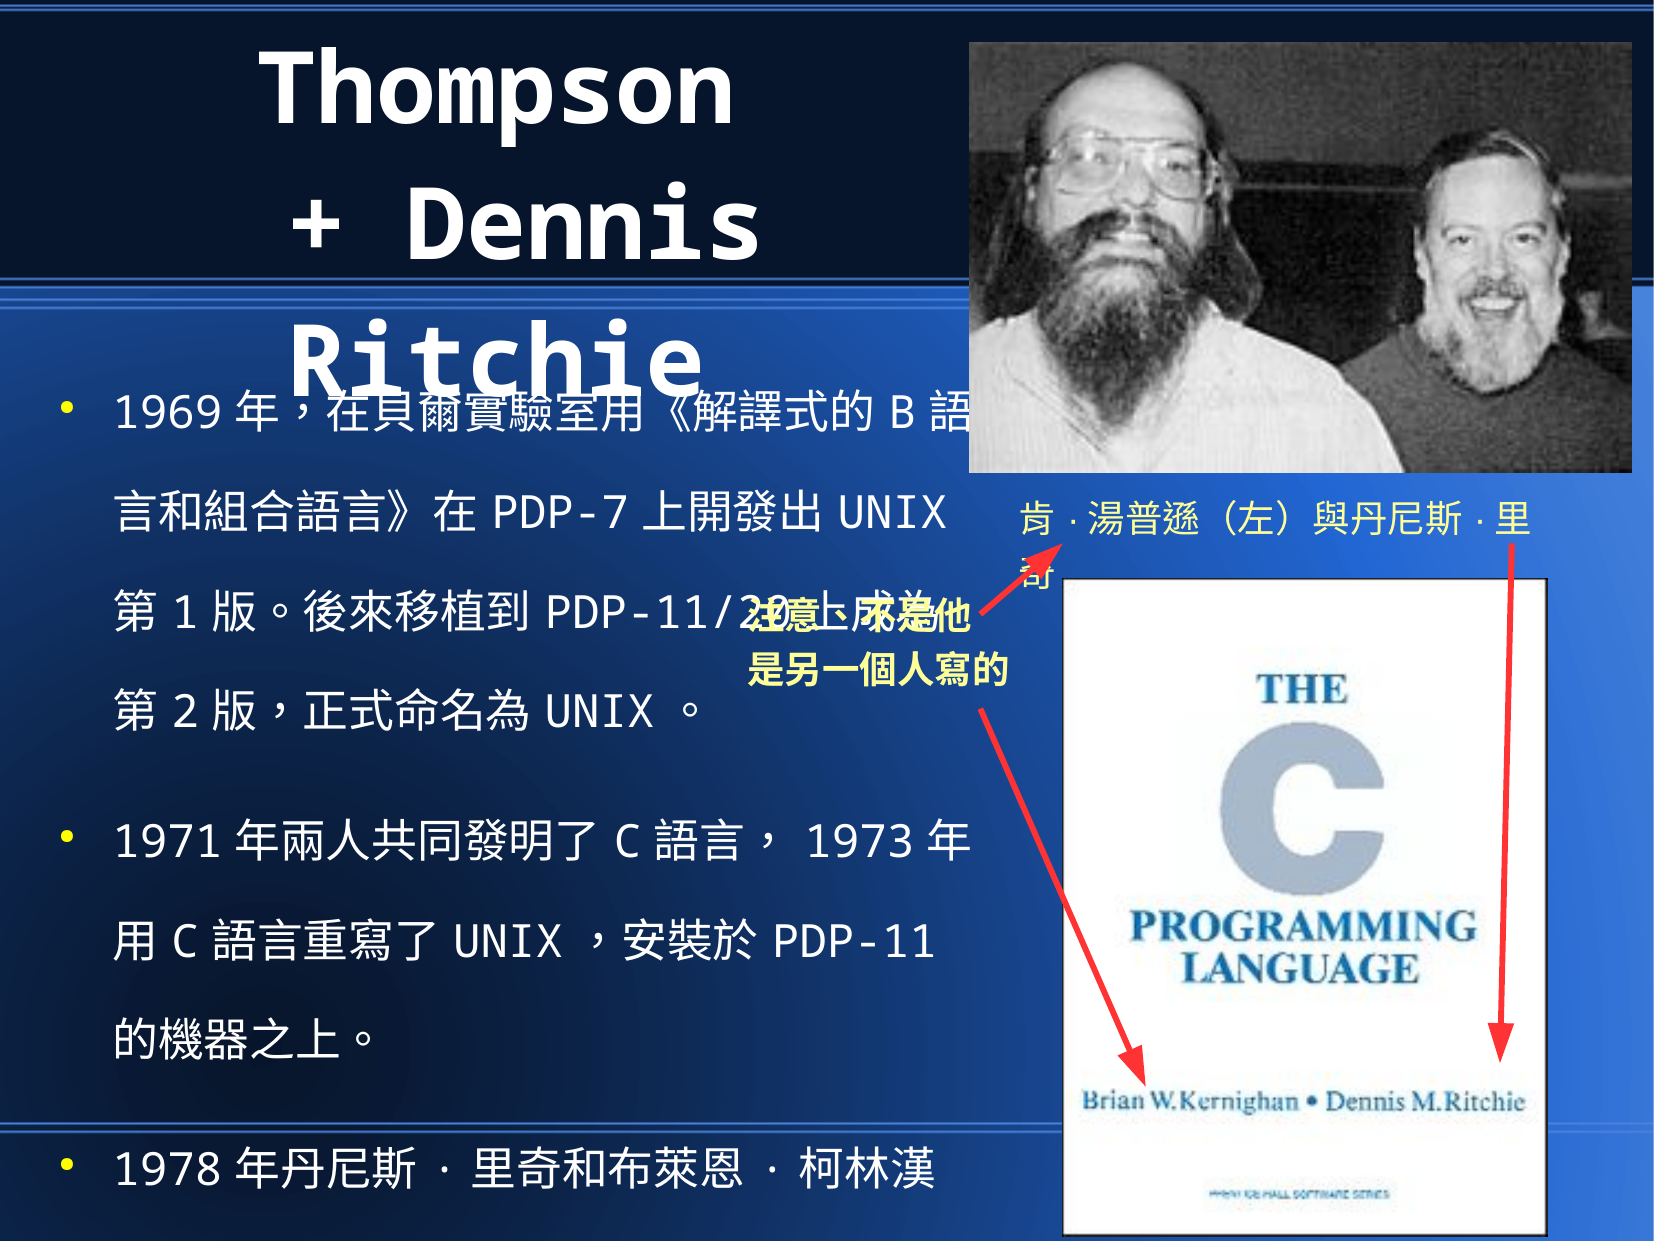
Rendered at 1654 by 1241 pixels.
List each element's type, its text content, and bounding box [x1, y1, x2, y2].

text_box 肯·湯普遜（左）與丹尼斯·里奇 [1003, 481, 1582, 544]
list 1969年，在貝爾實驗室用《解譯式的B語言和組合語言》在PDP-7上開發出UNIX第1版。後來移植到PDP-11/20上成為第2版，正式命名為UNIX。 1971年兩人共同發明了C語言，1973年用C語言重寫了UNIX，安裝於PDP-11的機器之上。 1978年丹尼斯·里奇和布萊恩·柯林漢出版了《The C Programming Language》。 [41, 342, 981, 1212]
picture [0, 0, 1654, 1241]
title 1983 Ken Thompson + Dennis Ritchie [35, 32, 957, 273]
text_box 注意、不是他 是另一個人寫的 [732, 578, 1052, 829]
